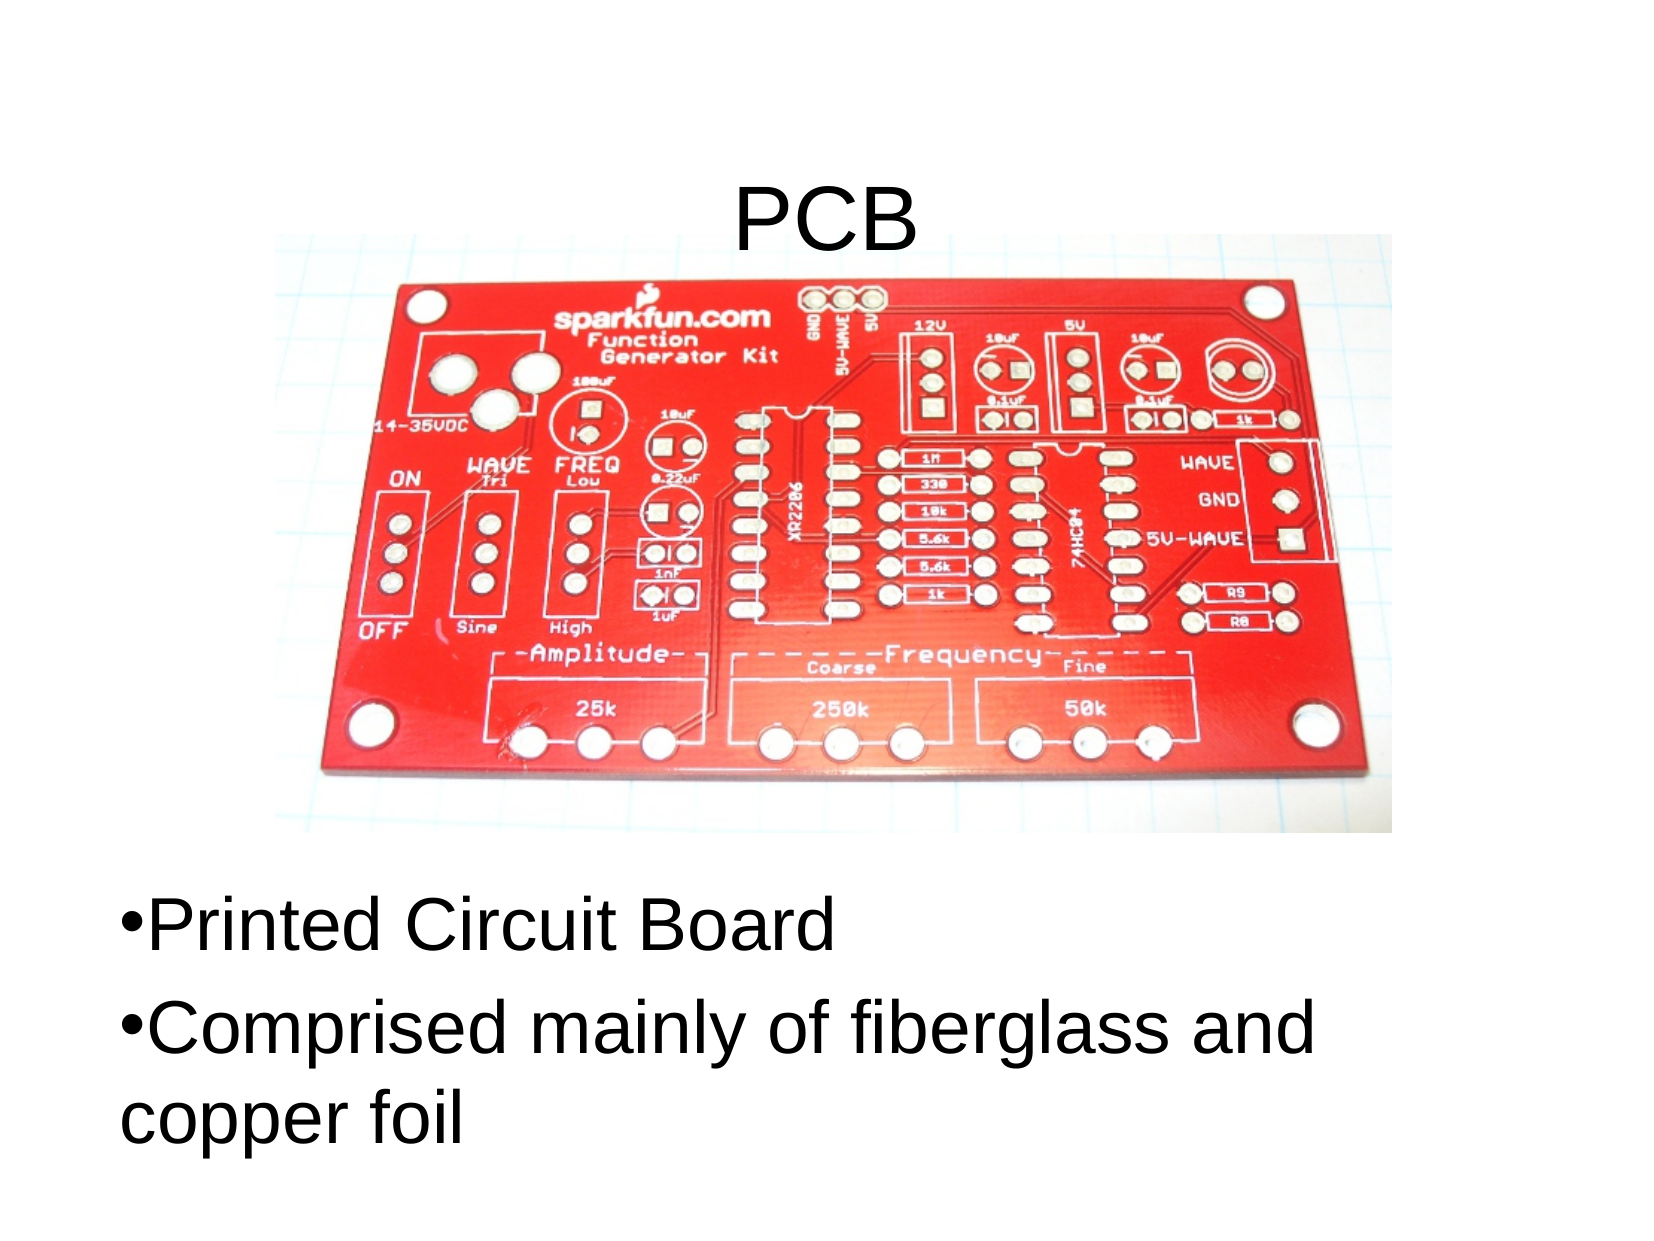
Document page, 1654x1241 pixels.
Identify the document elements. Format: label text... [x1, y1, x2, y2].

list Printed Circuit Board Comprised mainly of fiberglass and copper foil [30, 455, 1533, 1201]
picture [264, 317, 1392, 455]
title PCB [124, 110, 1530, 317]
